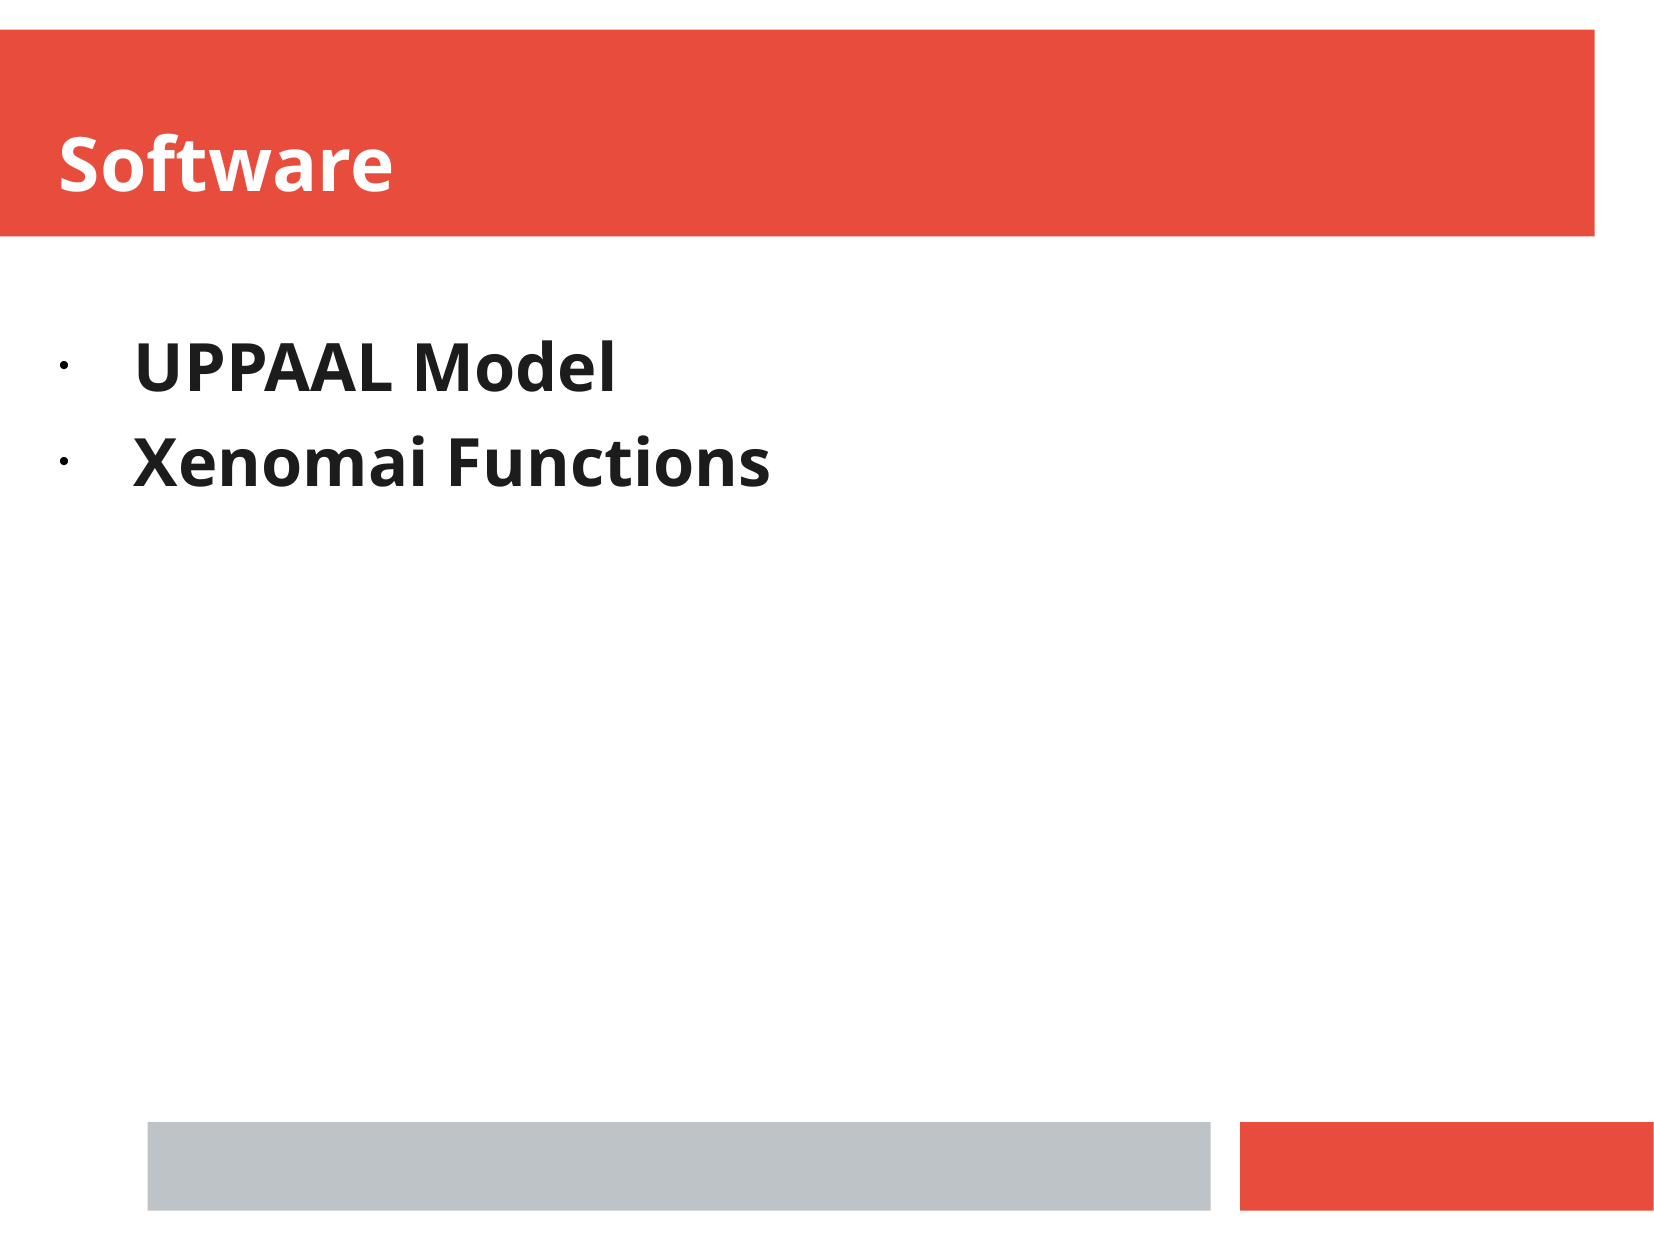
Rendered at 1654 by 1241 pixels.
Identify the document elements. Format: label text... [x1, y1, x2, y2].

title Software [59, 59, 1595, 207]
list UPPAAL Model Xenomai Functions [59, 324, 1565, 1093]
